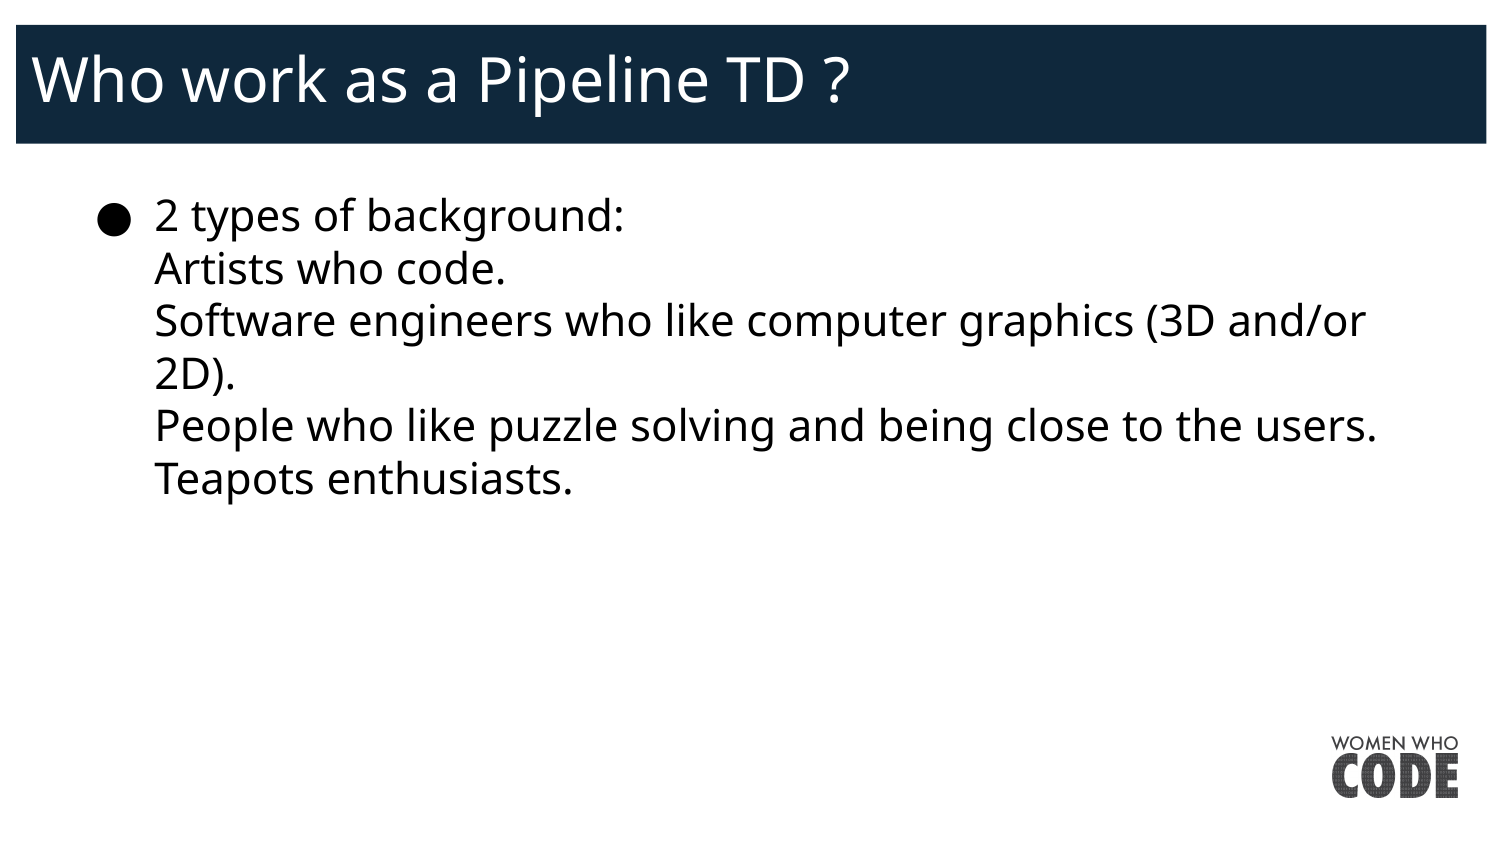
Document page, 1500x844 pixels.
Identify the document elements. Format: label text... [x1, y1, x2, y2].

text_box Who work as a Pipeline TD ? [16, 24, 1487, 144]
title 2 types of background: Artists who code. Software engineers who like computer graphics (3D and/or 2D). People who like puzzle solving and being close to the users. Teapots enthusiasts. [64, 172, 1400, 775]
picture [1331, 735, 1458, 798]
